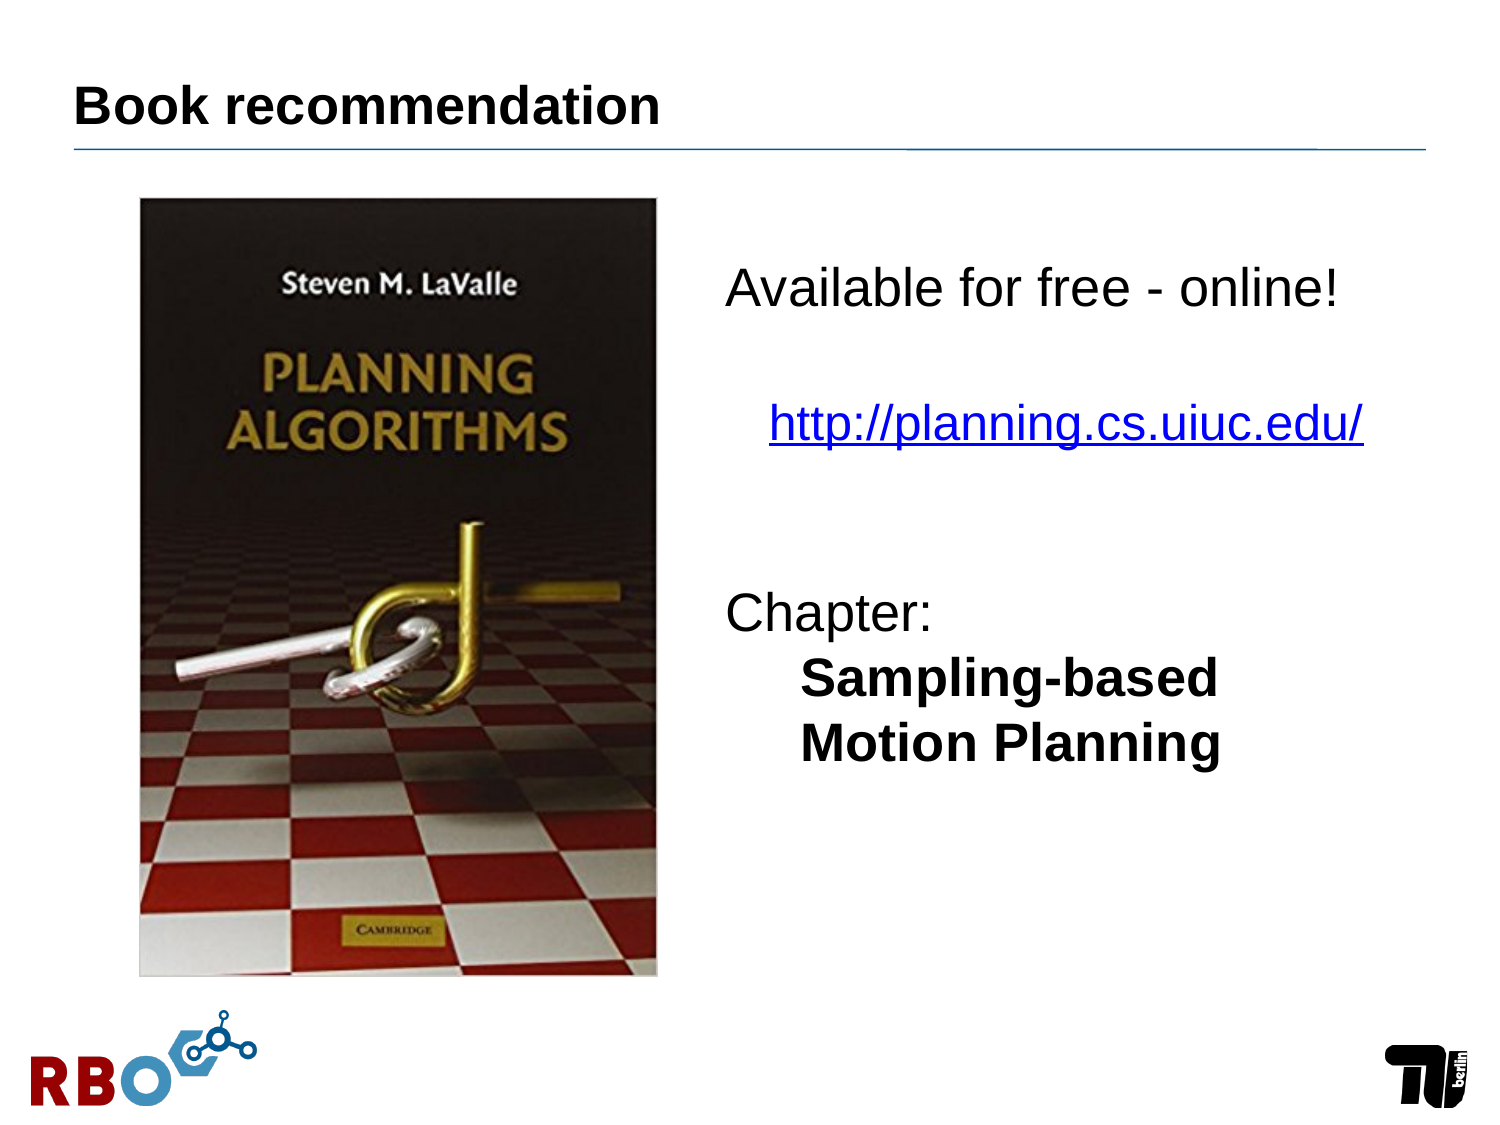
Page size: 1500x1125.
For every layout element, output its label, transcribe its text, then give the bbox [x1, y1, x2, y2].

picture [139, 197, 658, 977]
text_box Available for free - online! Chapter: Sampling-based Motion Planning [710, 245, 1425, 786]
picture [1377, 1045, 1468, 1108]
picture [31, 1010, 257, 1106]
title Book recommendation [73, 70, 1424, 173]
